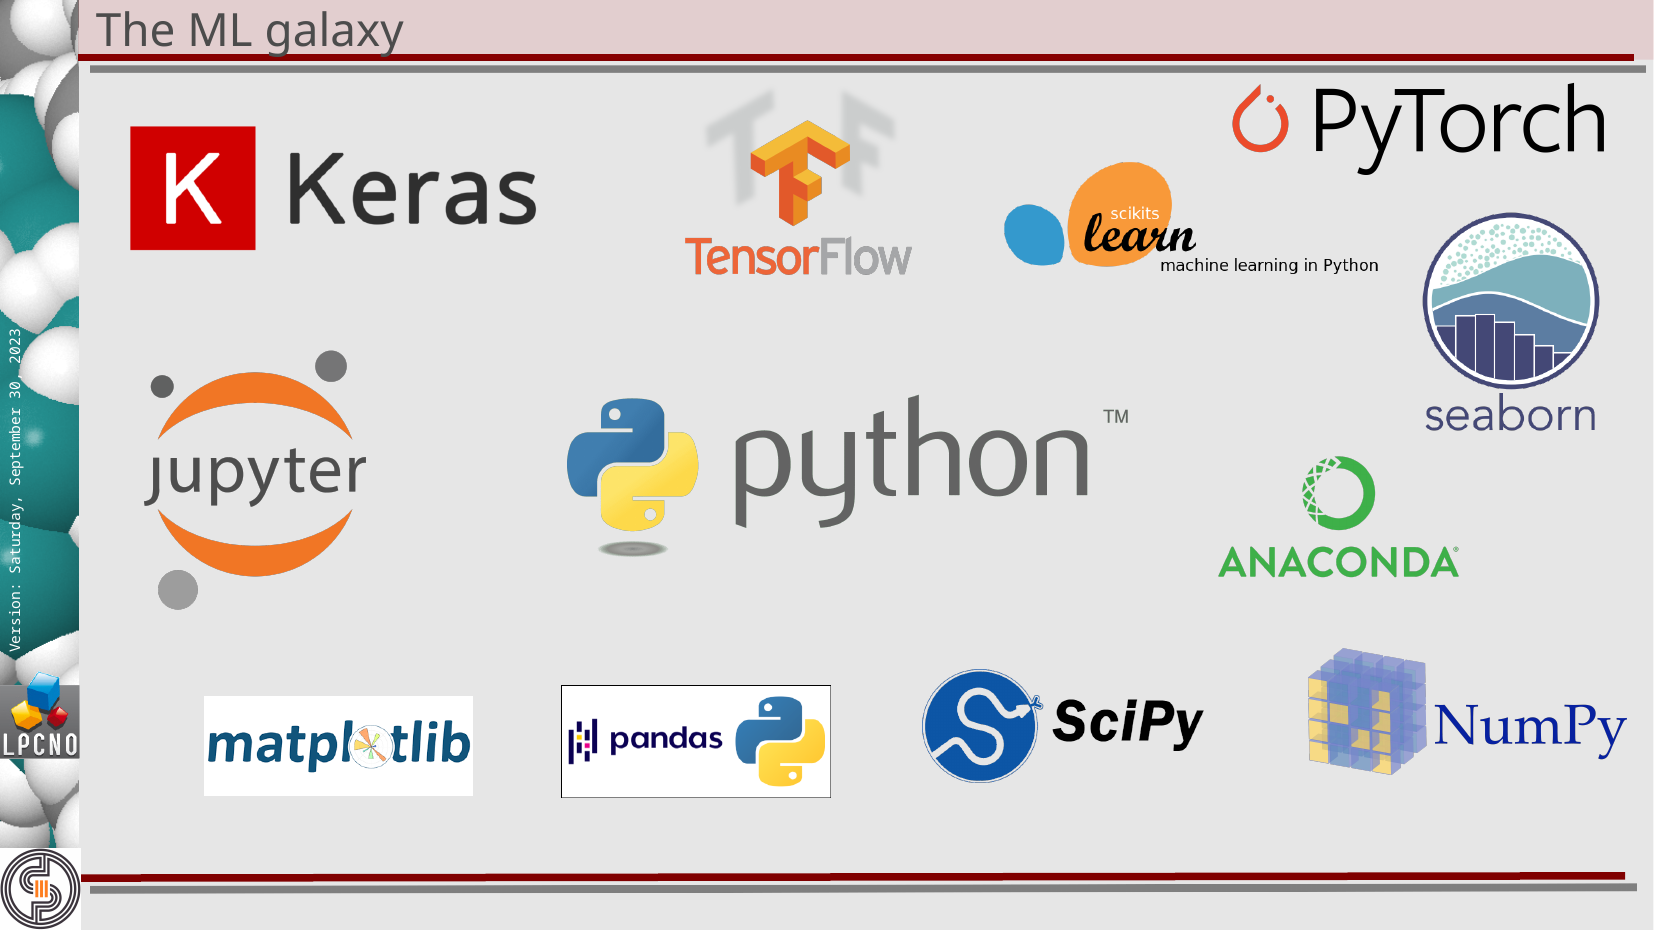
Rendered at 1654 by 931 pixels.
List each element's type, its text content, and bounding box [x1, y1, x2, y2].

title The ML galaxy [78, 0, 1654, 58]
picture [204, 696, 473, 796]
picture [1308, 648, 1627, 775]
picture [0, 0, 81, 930]
picture [128, 124, 566, 252]
picture [567, 306, 1129, 623]
picture [681, 82, 916, 279]
picture [993, 82, 1644, 579]
picture [141, 347, 370, 611]
picture [922, 669, 1205, 783]
picture [561, 685, 831, 798]
